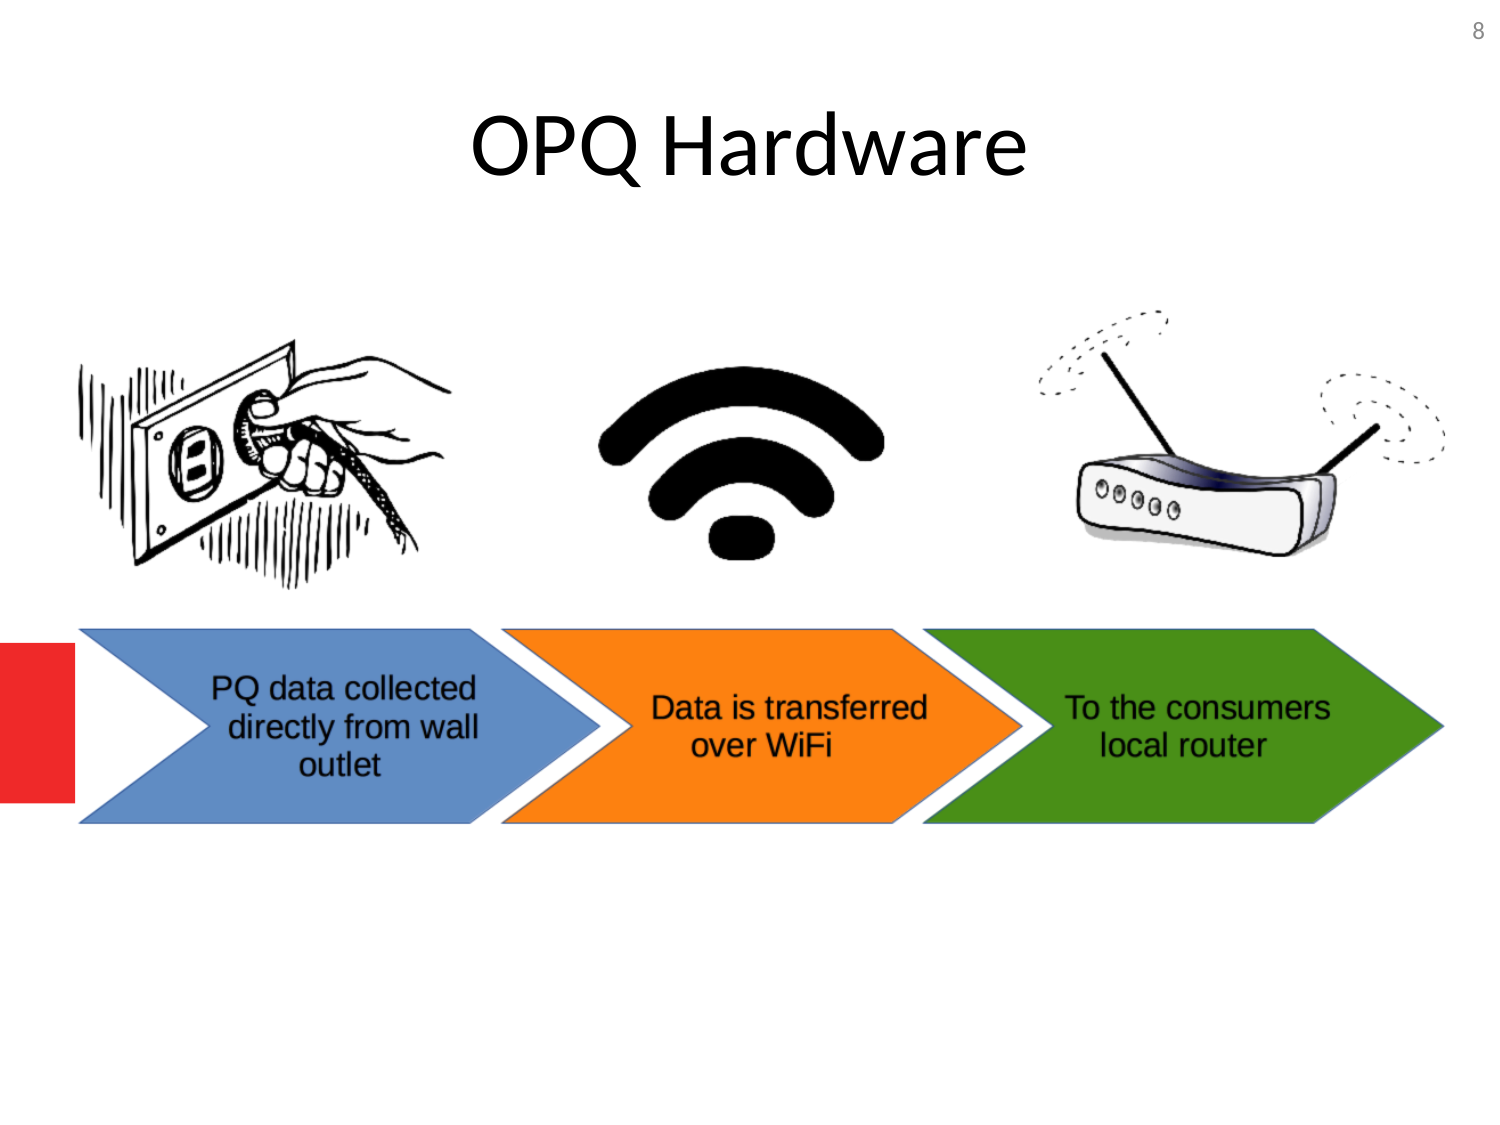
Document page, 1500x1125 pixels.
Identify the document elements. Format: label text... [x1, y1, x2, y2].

text_box <number> [1149, 0, 1500, 60]
text_box OPQ Hardware [75, 45, 1426, 233]
picture [74, 290, 1453, 866]
